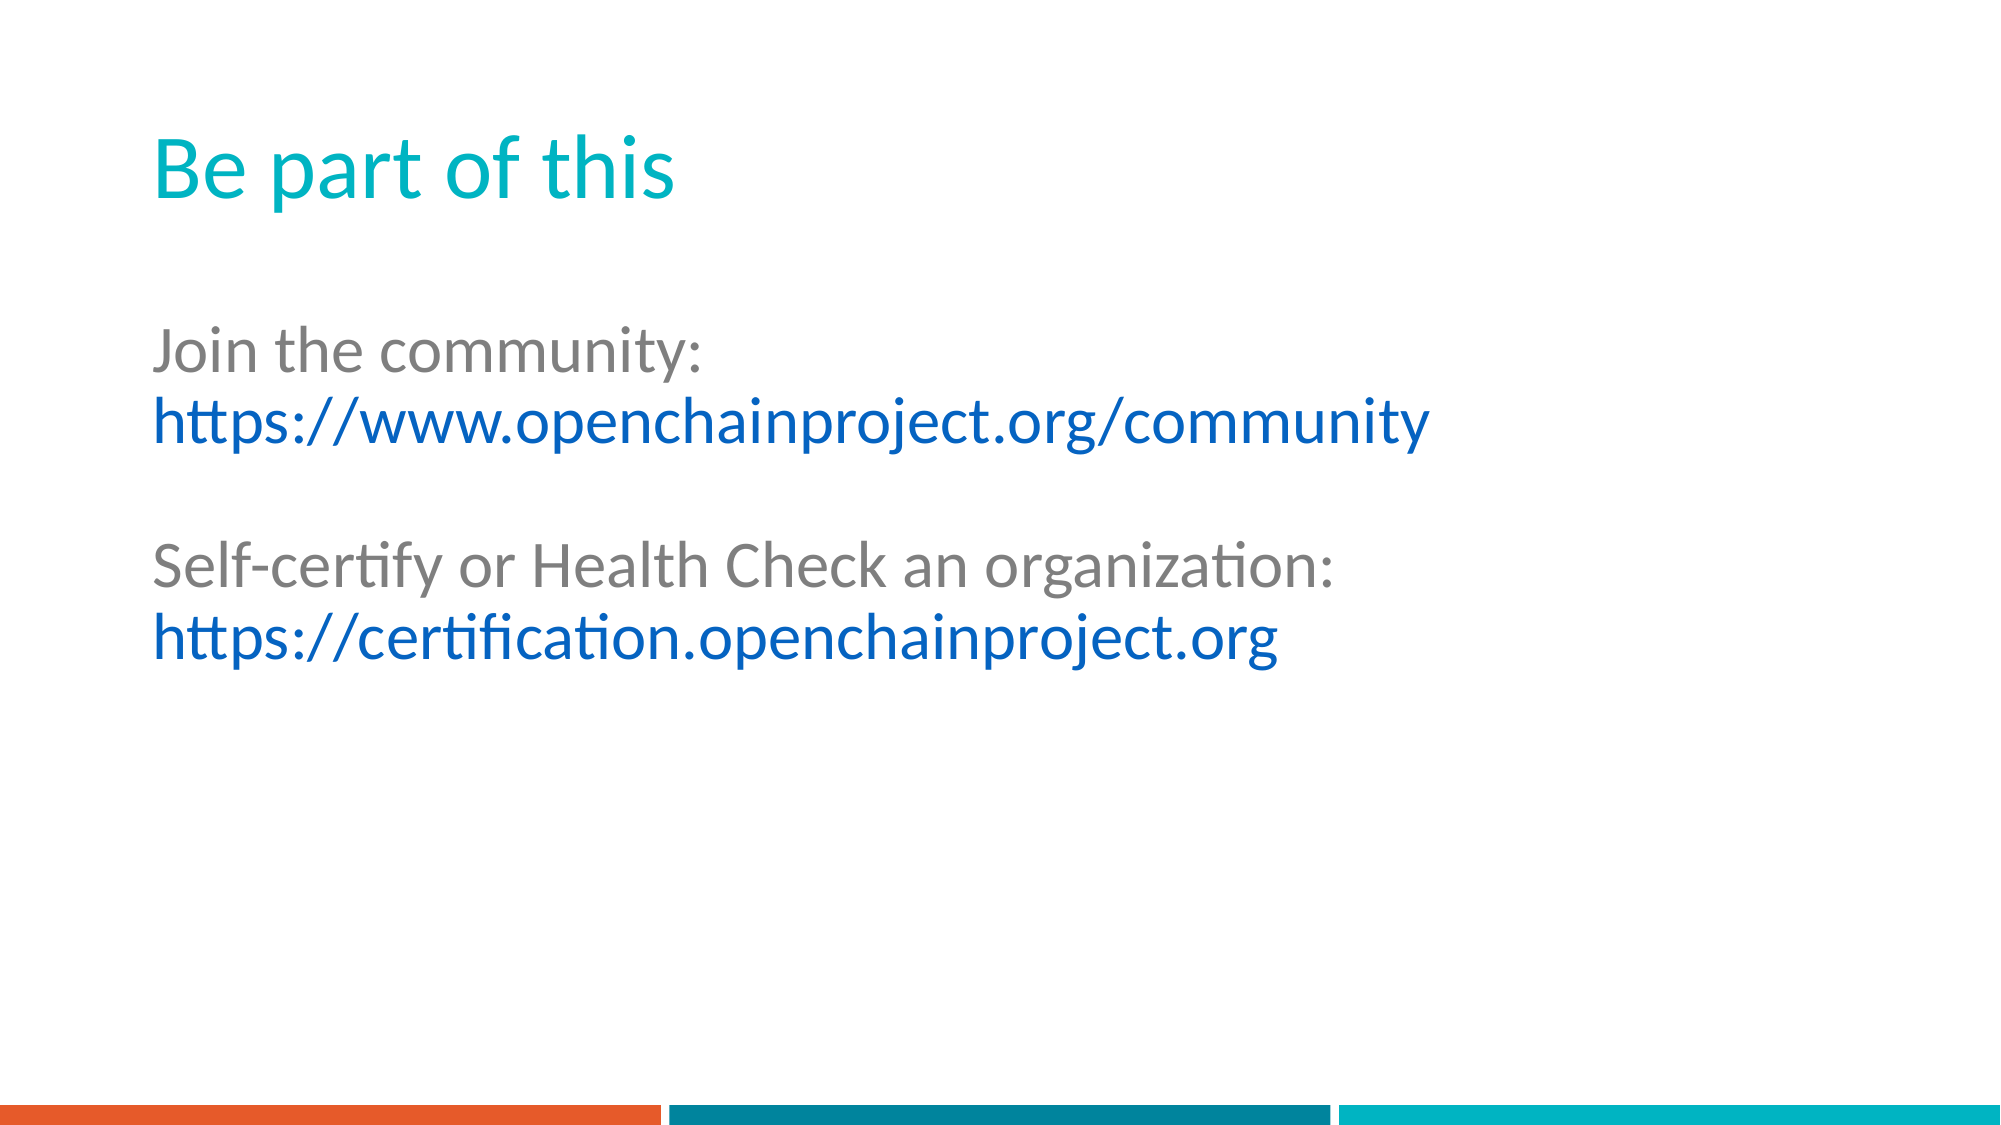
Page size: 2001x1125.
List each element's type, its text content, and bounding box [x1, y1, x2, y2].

title Be part of this [137, 59, 1863, 278]
list Join the community: https://www.openchainproject.org/community Self-certify or Health Check an organization: https://certification.openchainproject.org [137, 299, 1863, 928]
